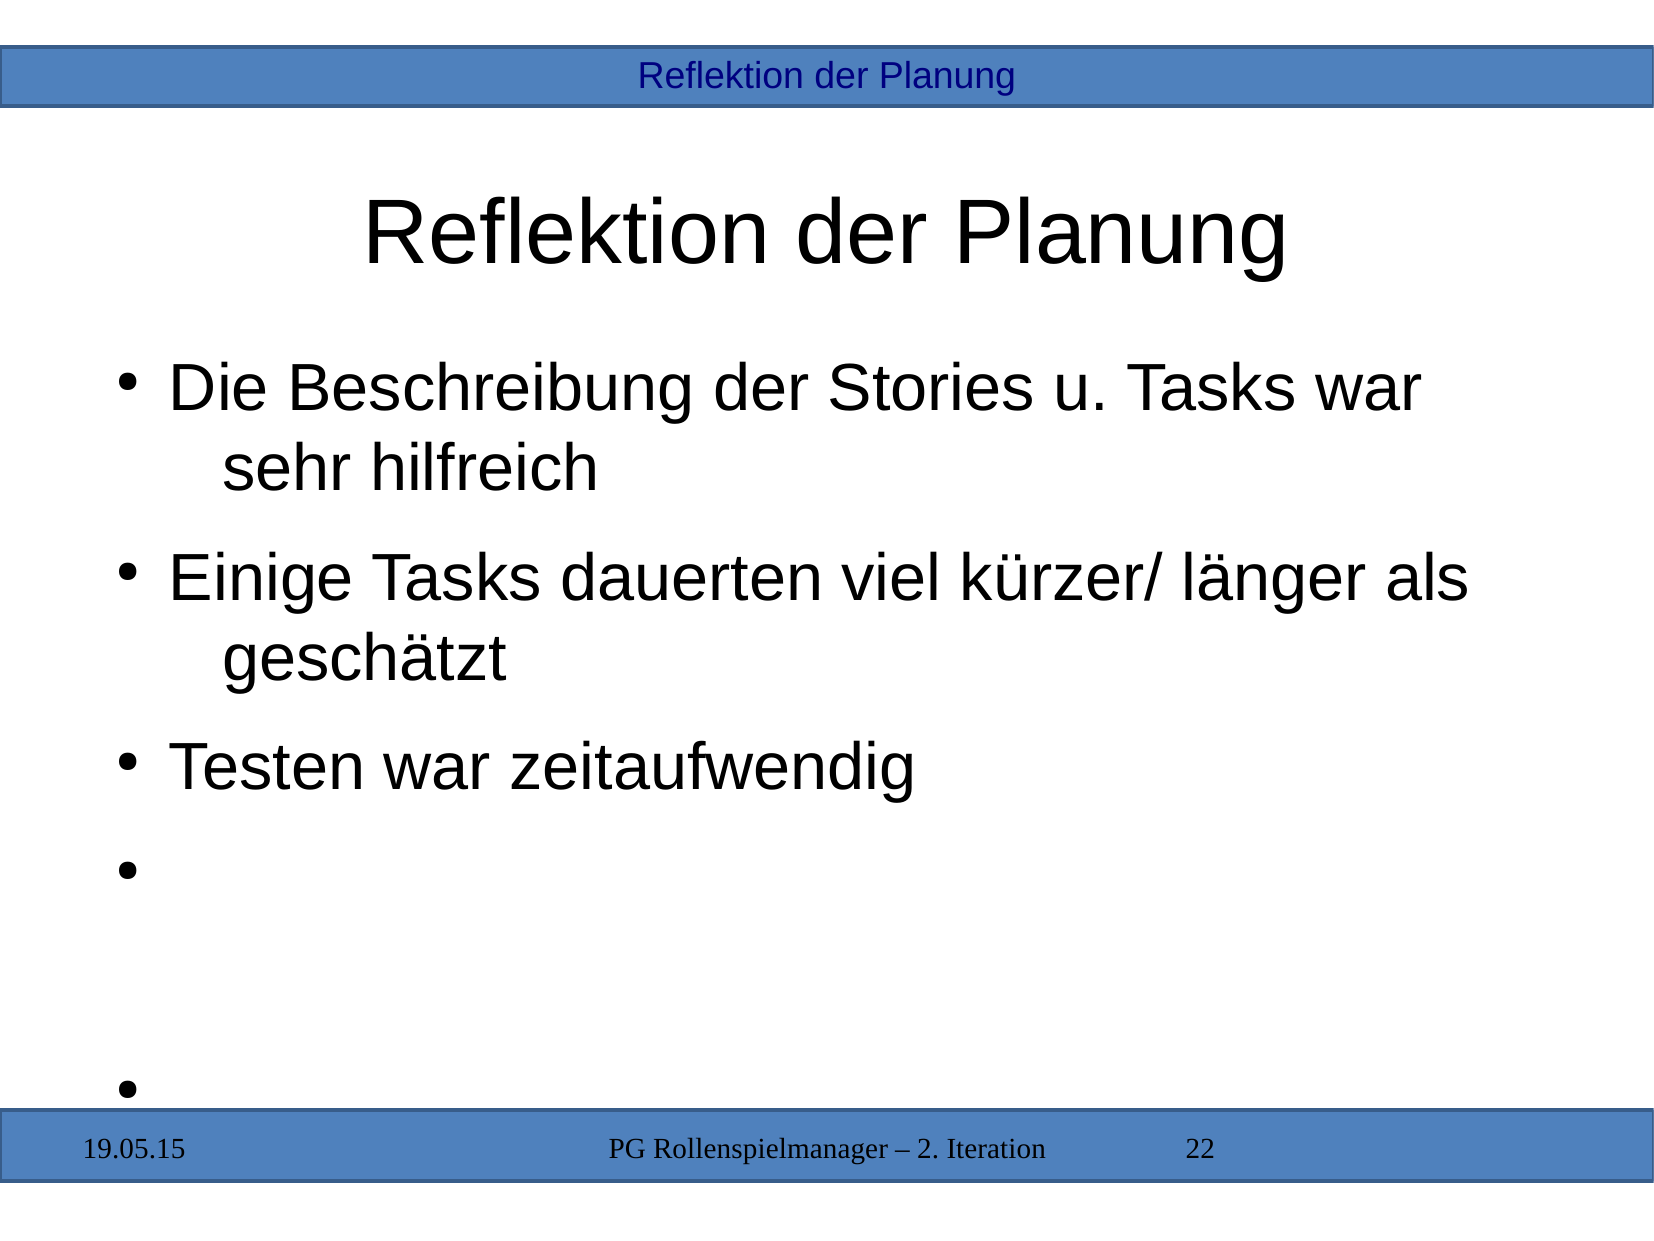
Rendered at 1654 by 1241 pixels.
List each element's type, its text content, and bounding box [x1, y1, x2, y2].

title Reflektion der Planung [82, 123, 1571, 331]
text_box [1185, 1129, 1571, 1216]
text_box 19.05.15 [82, 1129, 468, 1216]
text_box Reflektion der Planung [0, 47, 1654, 105]
list Die Beschreibung der Stories u. Tasks war sehr hilfreich Einige Tasks dauerten viel kürzer/ länger als geschätzt Testen war zeitaufwendig [80, 343, 1536, 1063]
text_box PG Rollenspielmanager – 2. Iteration [565, 1129, 1090, 1216]
